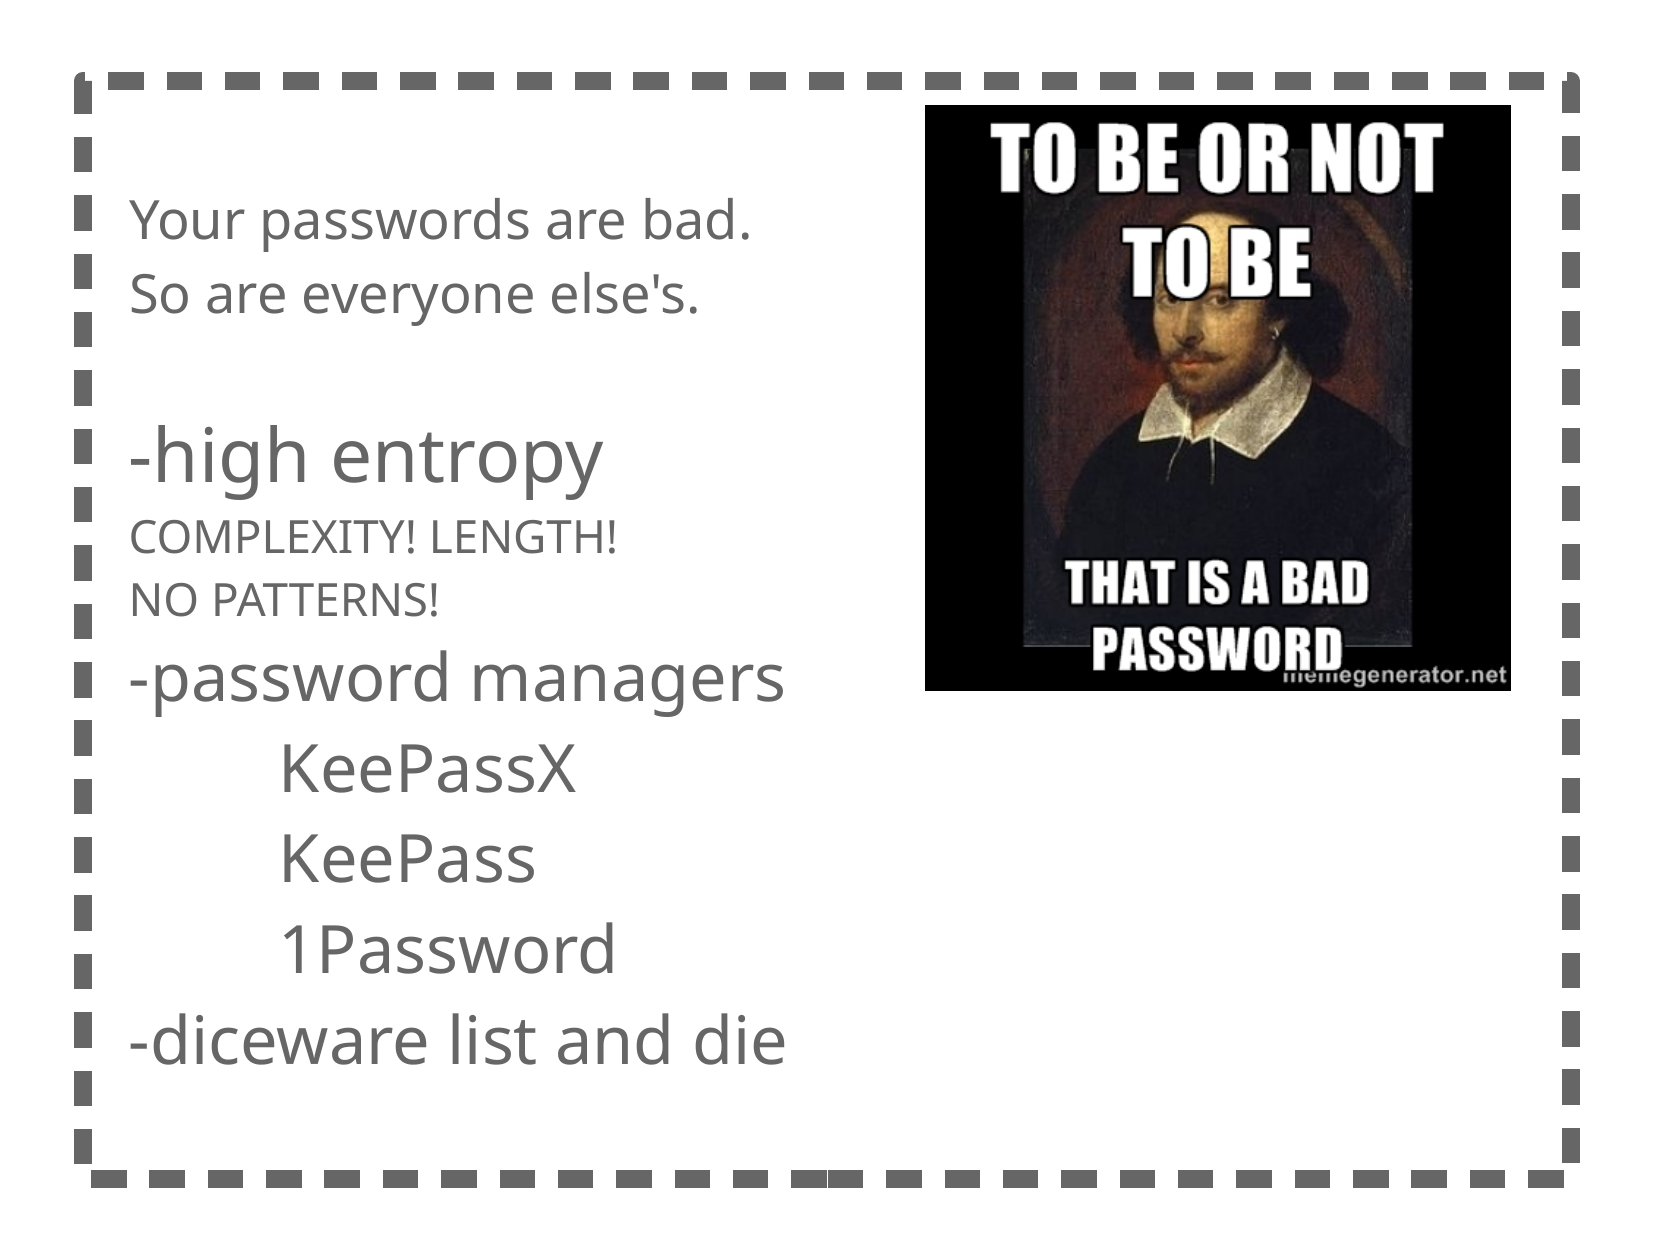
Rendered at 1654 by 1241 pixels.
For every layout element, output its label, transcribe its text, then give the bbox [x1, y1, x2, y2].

text_box Your passwords are bad. So are everyone else's. [105, 165, 809, 348]
subtitle [82, 81, 1571, 1179]
picture [925, 105, 1511, 691]
text_box -high entropy COMPLEXITY! LENGTH! NO PATTERNS! -password managers KeePassX KeePass 1Password -diceware list and die [105, 386, 1366, 1141]
